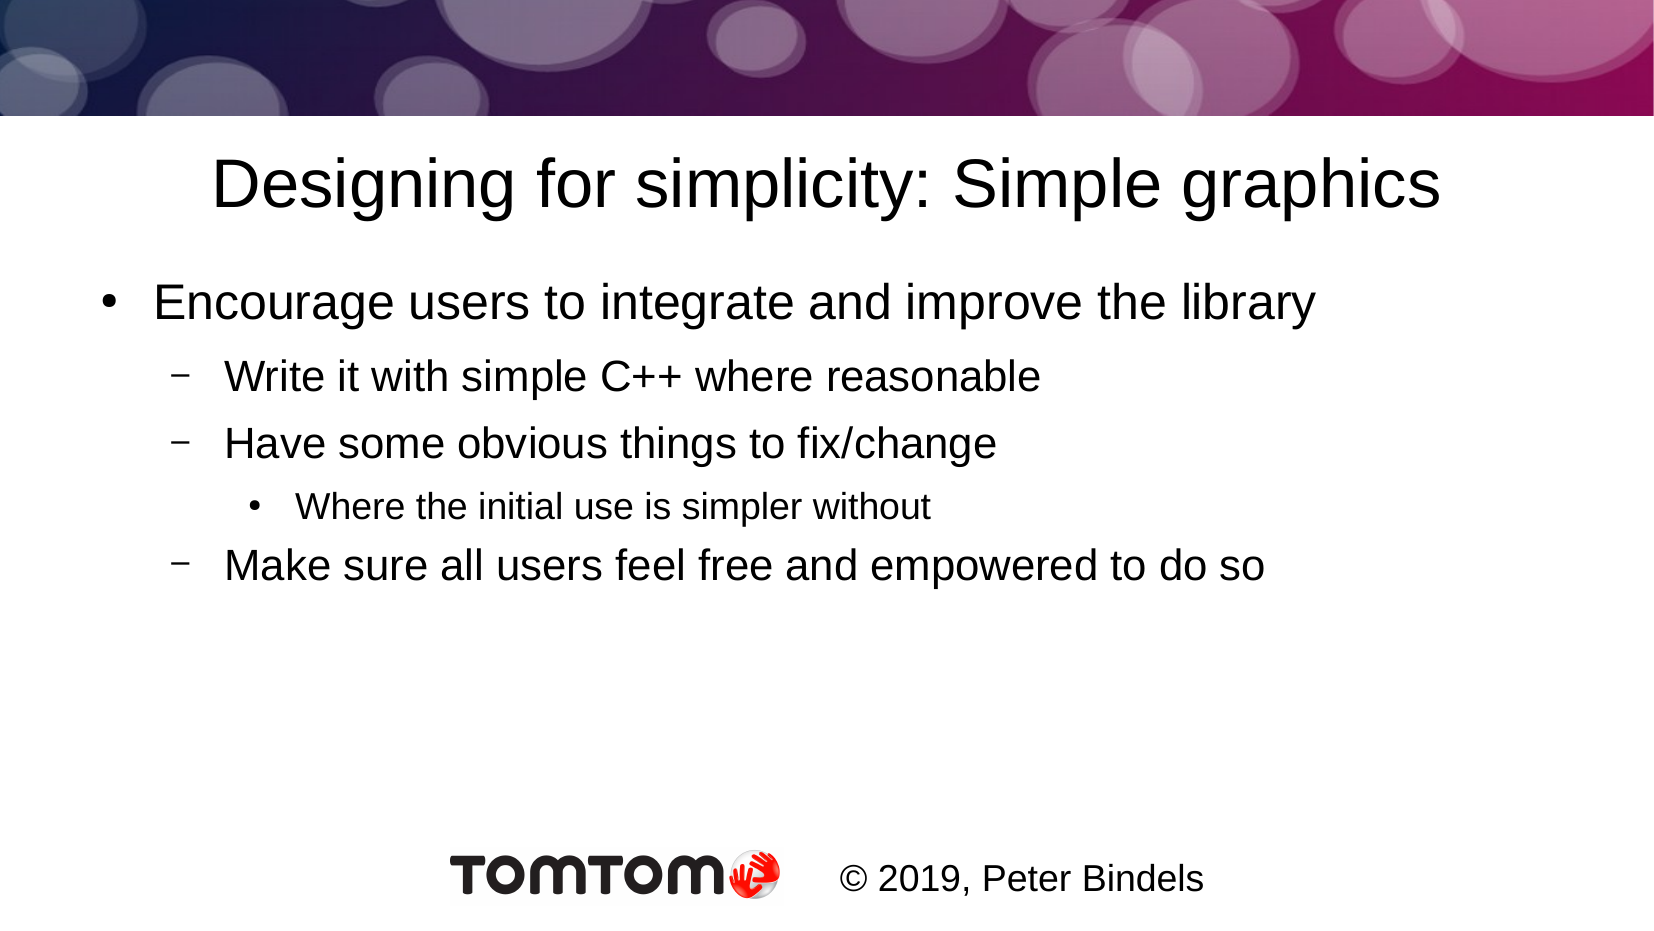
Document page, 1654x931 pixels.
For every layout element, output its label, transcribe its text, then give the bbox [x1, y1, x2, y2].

picture [450, 847, 784, 906]
list Encourage users to integrate and improve the library Write it with simple C++ where reasonable Have some obvious things to fix/change Where the initial use is simpler without Make sure all users feel free and empowered to do so [82, 274, 1571, 815]
title Designing for simplicity: Simple graphics [82, 119, 1571, 249]
picture [0, 0, 1654, 116]
